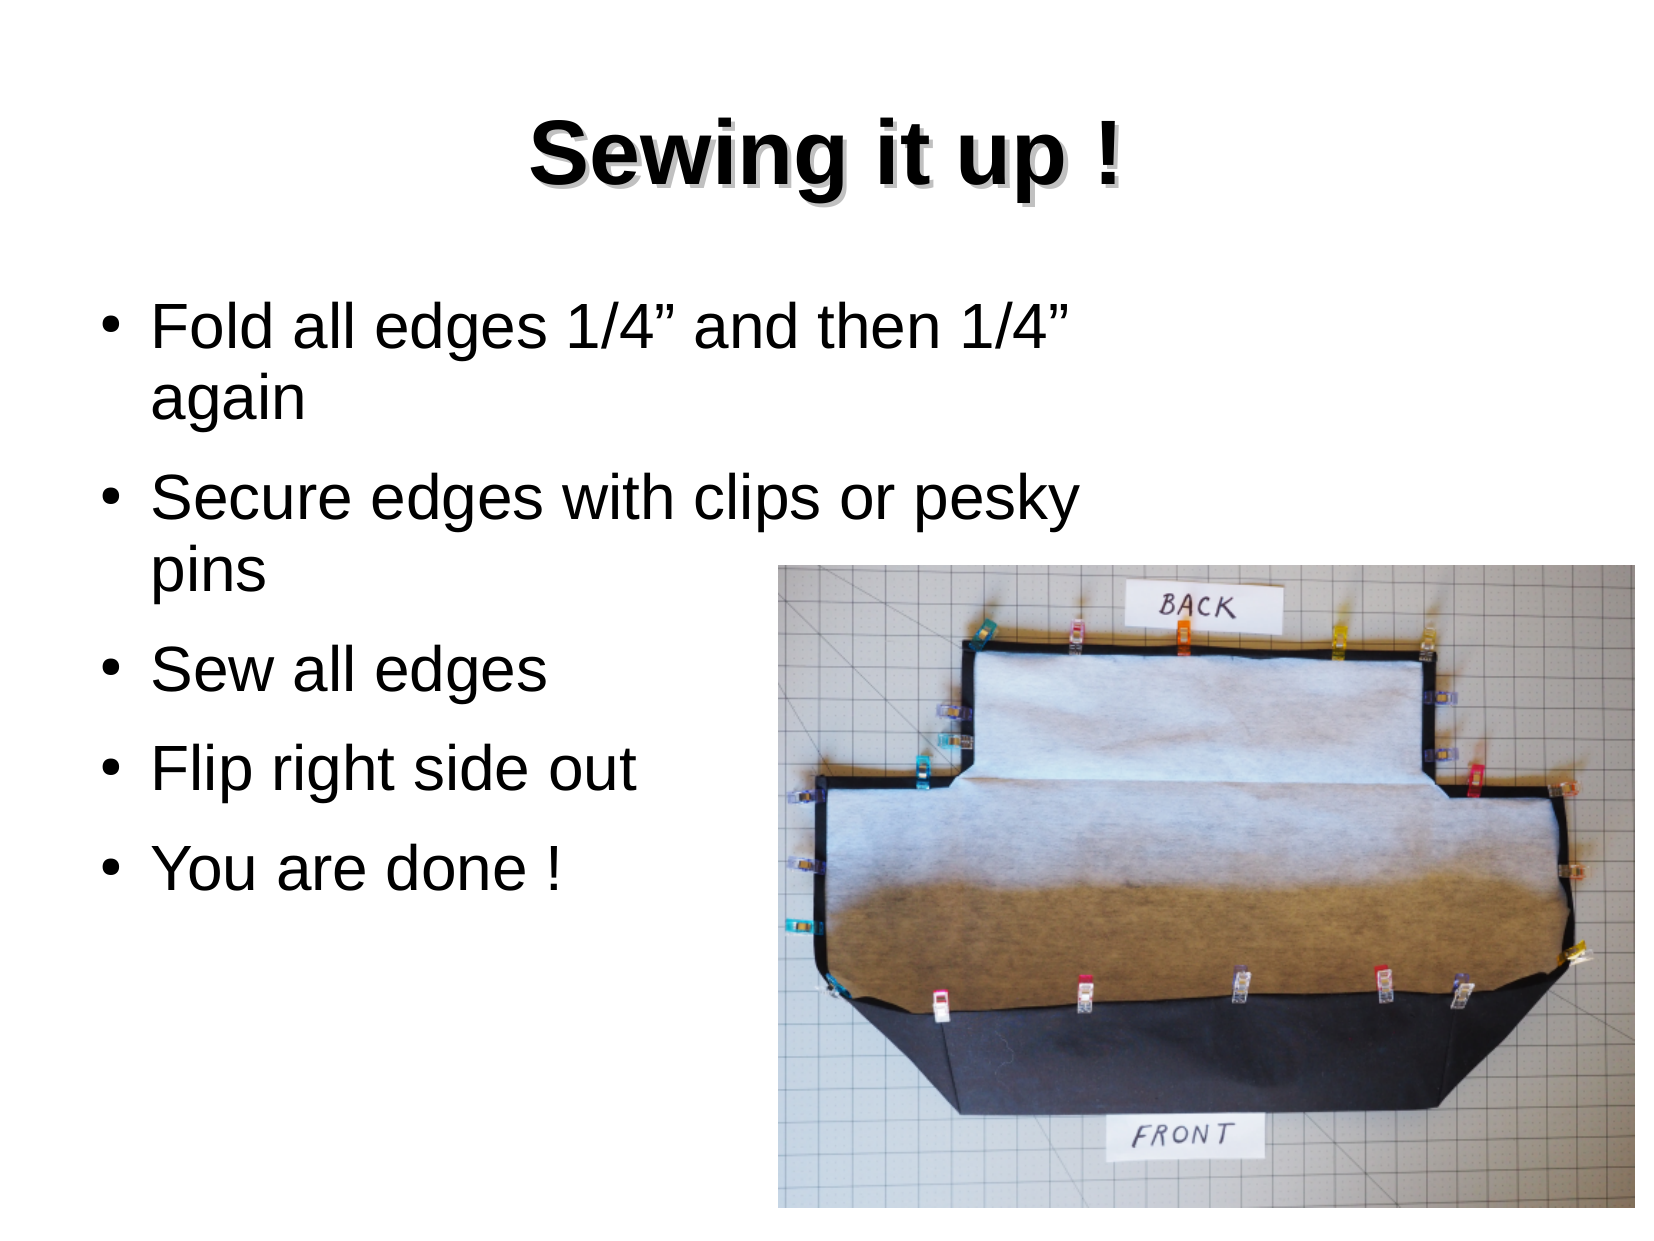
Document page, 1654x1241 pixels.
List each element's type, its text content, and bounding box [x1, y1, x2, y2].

picture [778, 565, 1635, 1208]
title Sewing it up ! [82, 49, 1571, 257]
list Fold all edges 1/4” and then 1/4” again Secure edges with clips or pesky pins Sew all edges Flip right side out You are done ! [82, 290, 1141, 908]
